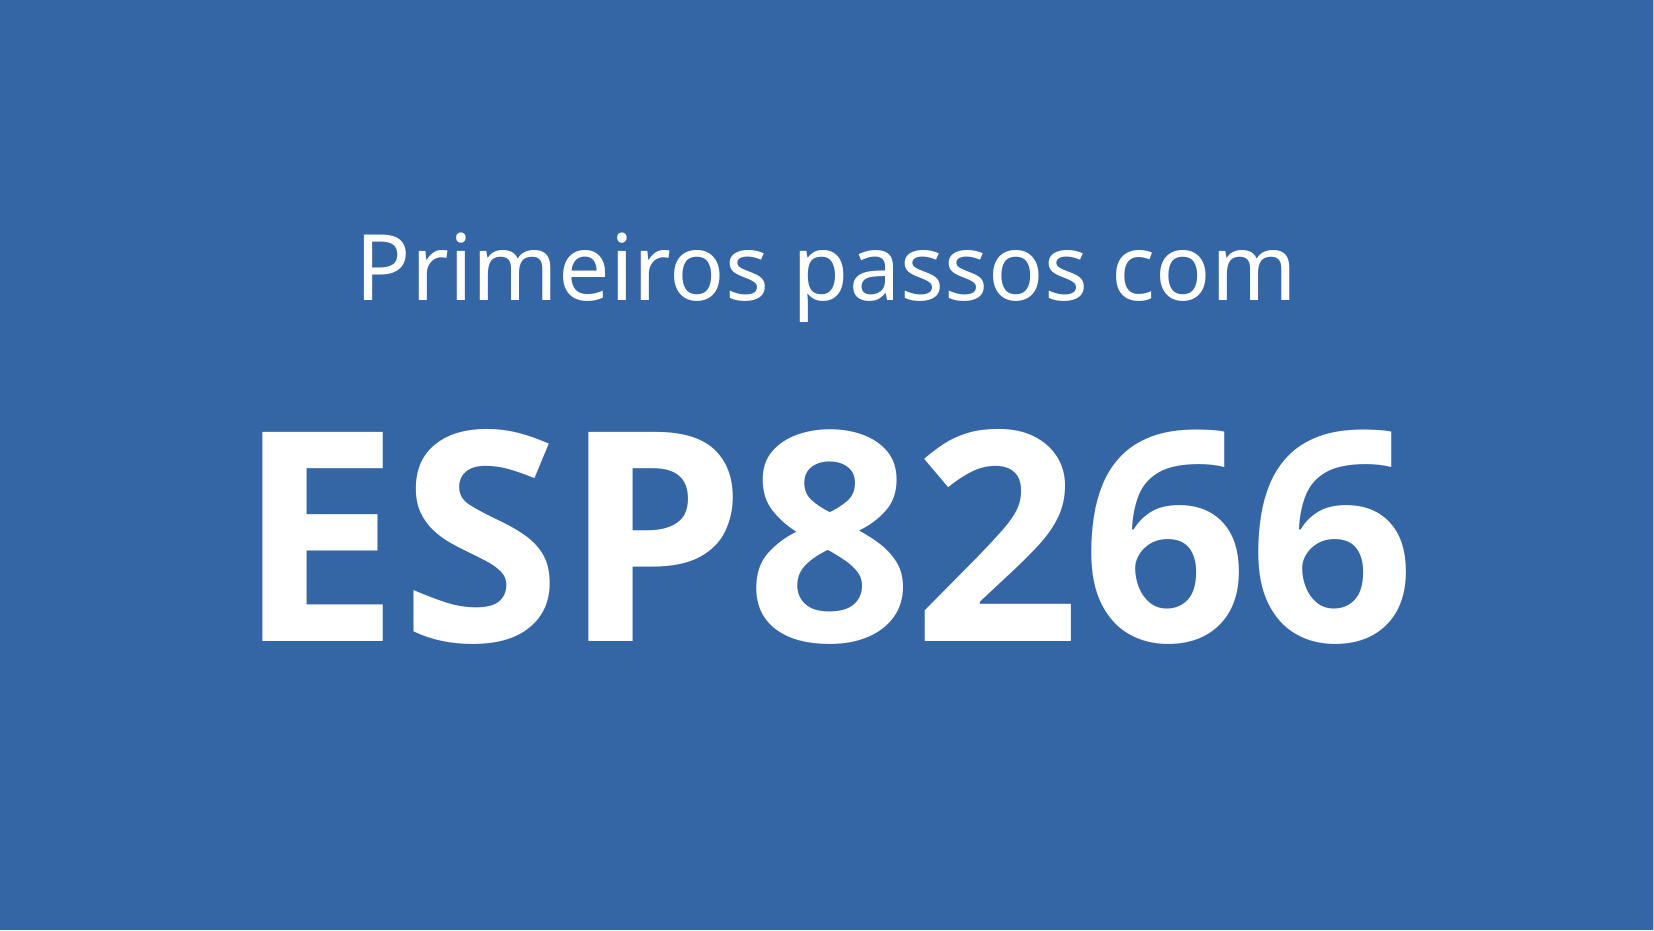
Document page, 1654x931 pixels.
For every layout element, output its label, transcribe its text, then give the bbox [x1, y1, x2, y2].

title Primeiros passos com ESP8266 [82, 240, 1571, 689]
